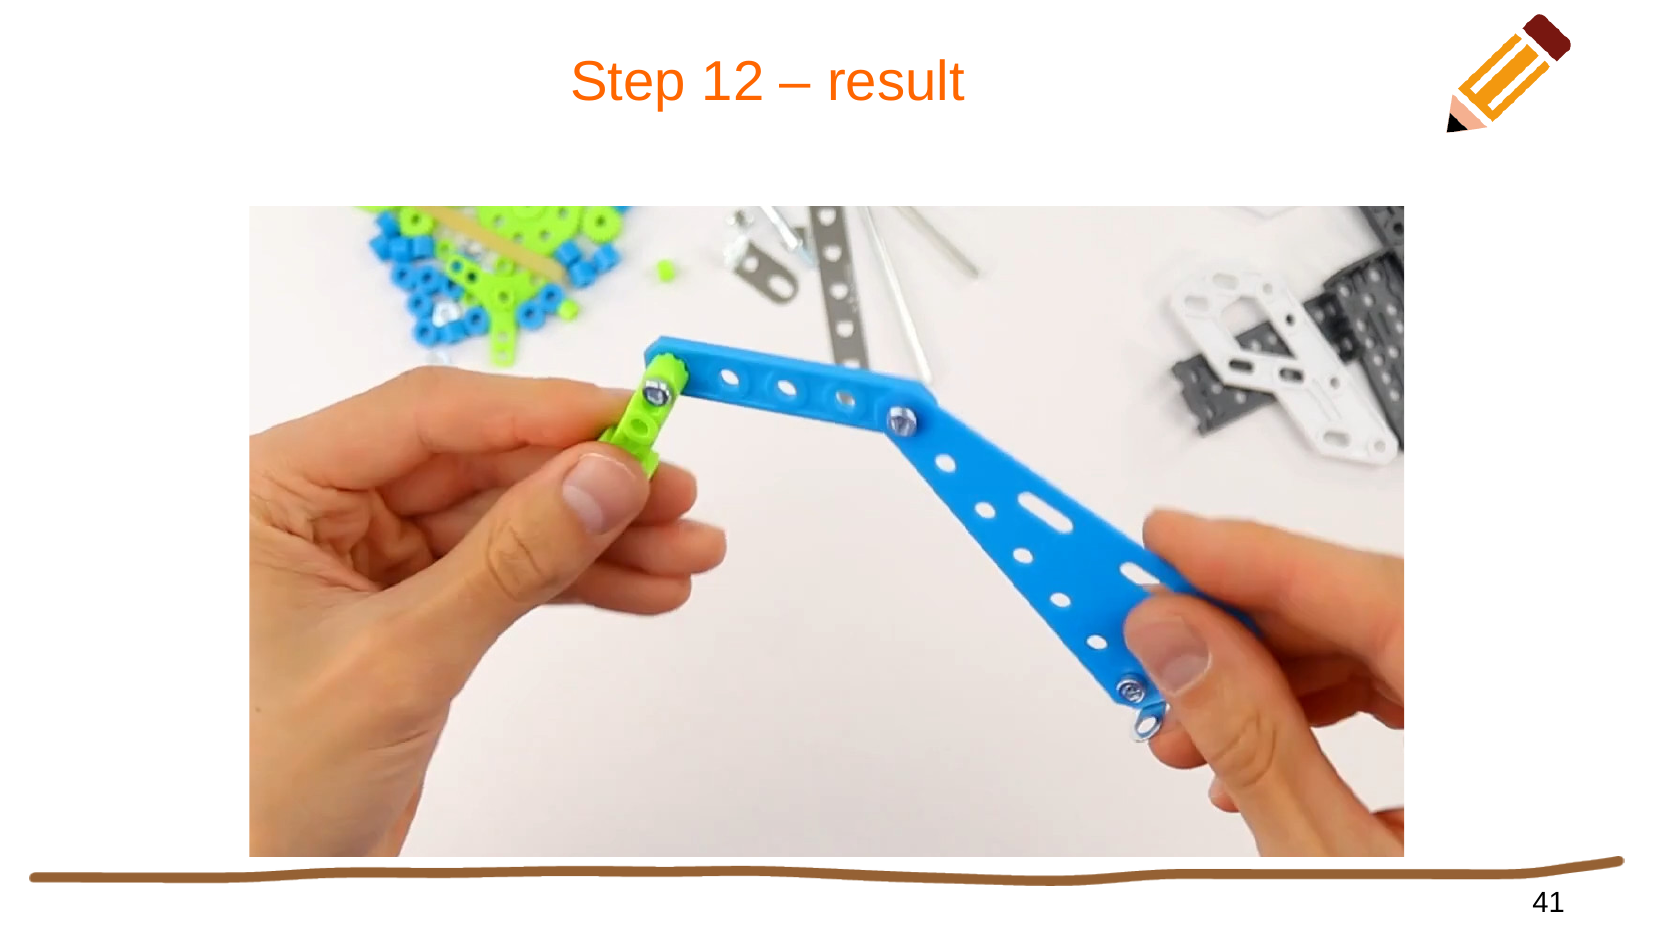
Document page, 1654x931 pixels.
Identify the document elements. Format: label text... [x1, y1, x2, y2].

picture [29, 206, 1625, 886]
title Step 12 – result [88, 29, 1447, 133]
picture [1446, 14, 1571, 133]
